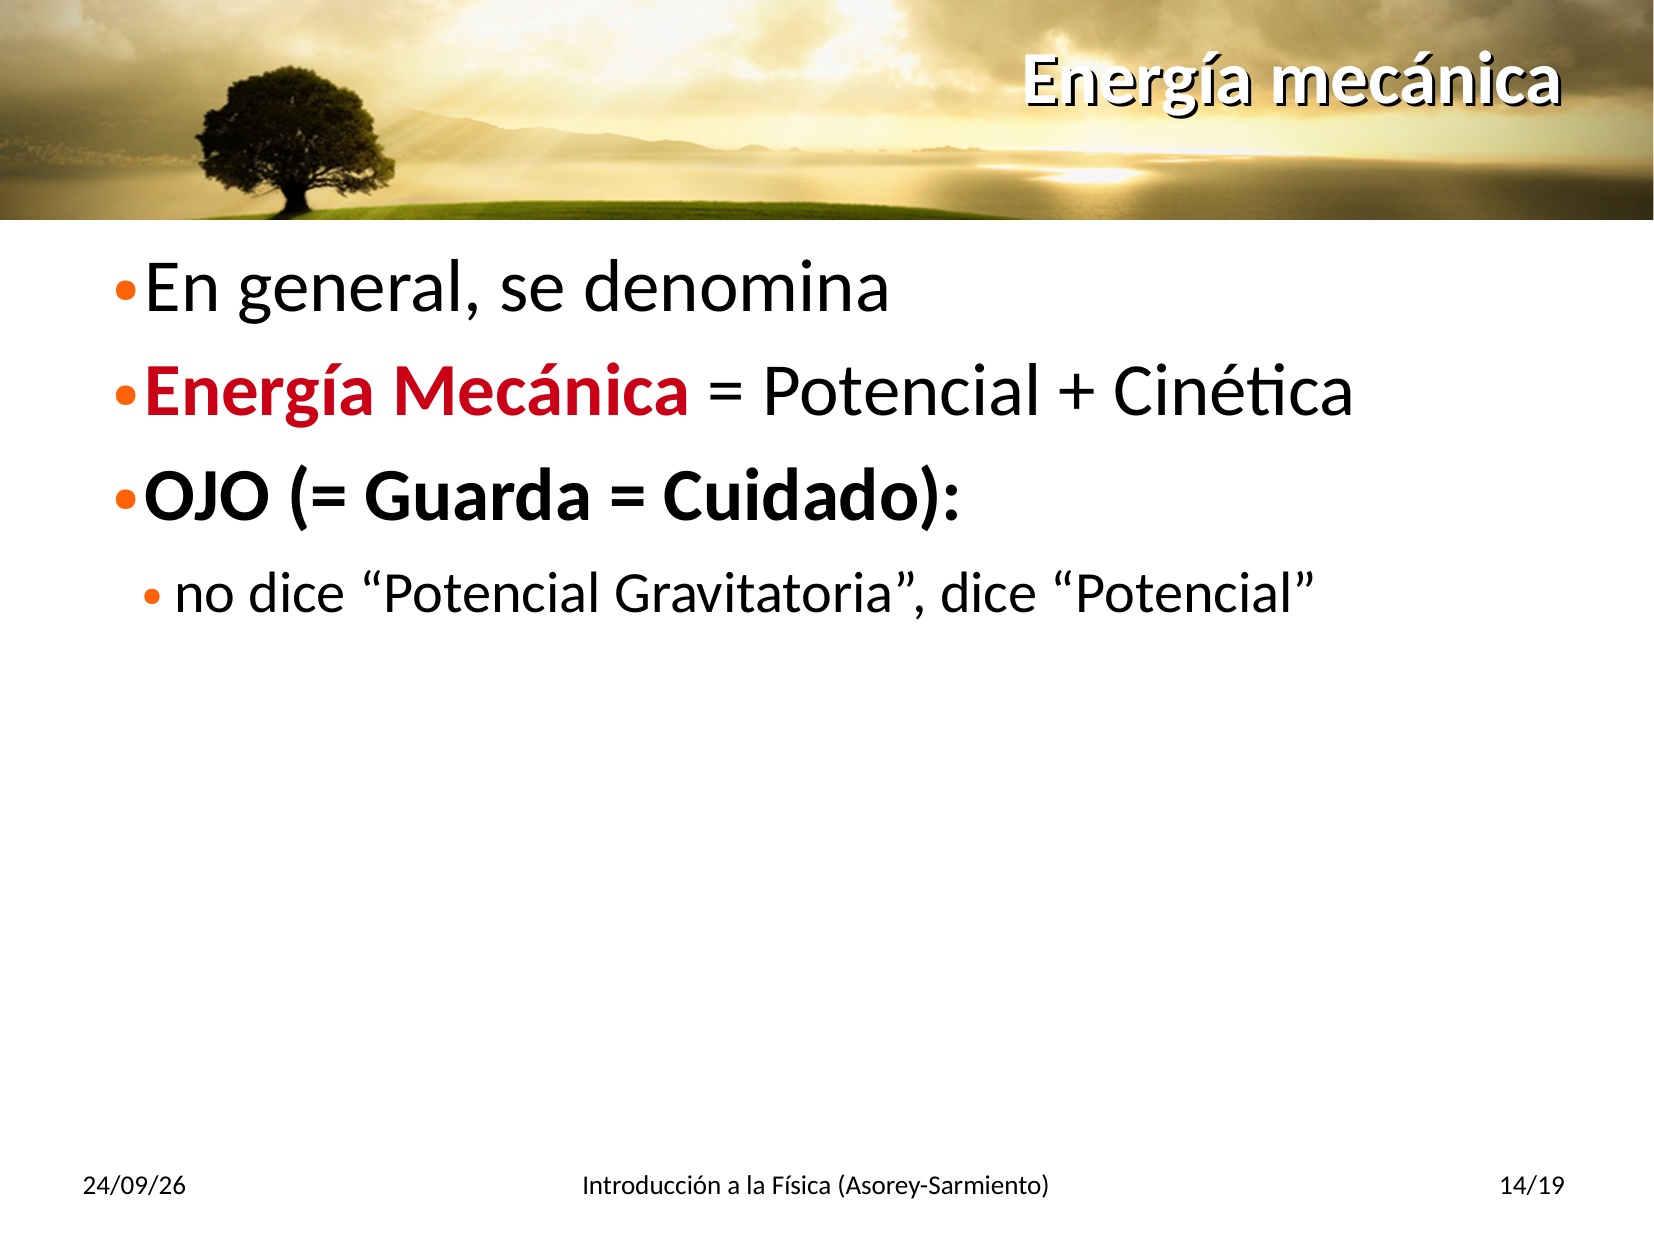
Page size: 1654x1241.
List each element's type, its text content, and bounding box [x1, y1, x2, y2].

picture [0, 0, 1654, 220]
list En general, se denomina Energía Mecánica = Potencial + Cinética OJO (= Guarda = Cuidado): no dice “Potencial Gravitatoria”, dice “Potencial” [82, 255, 1571, 1156]
title Energía mecánica [75, 19, 1564, 151]
